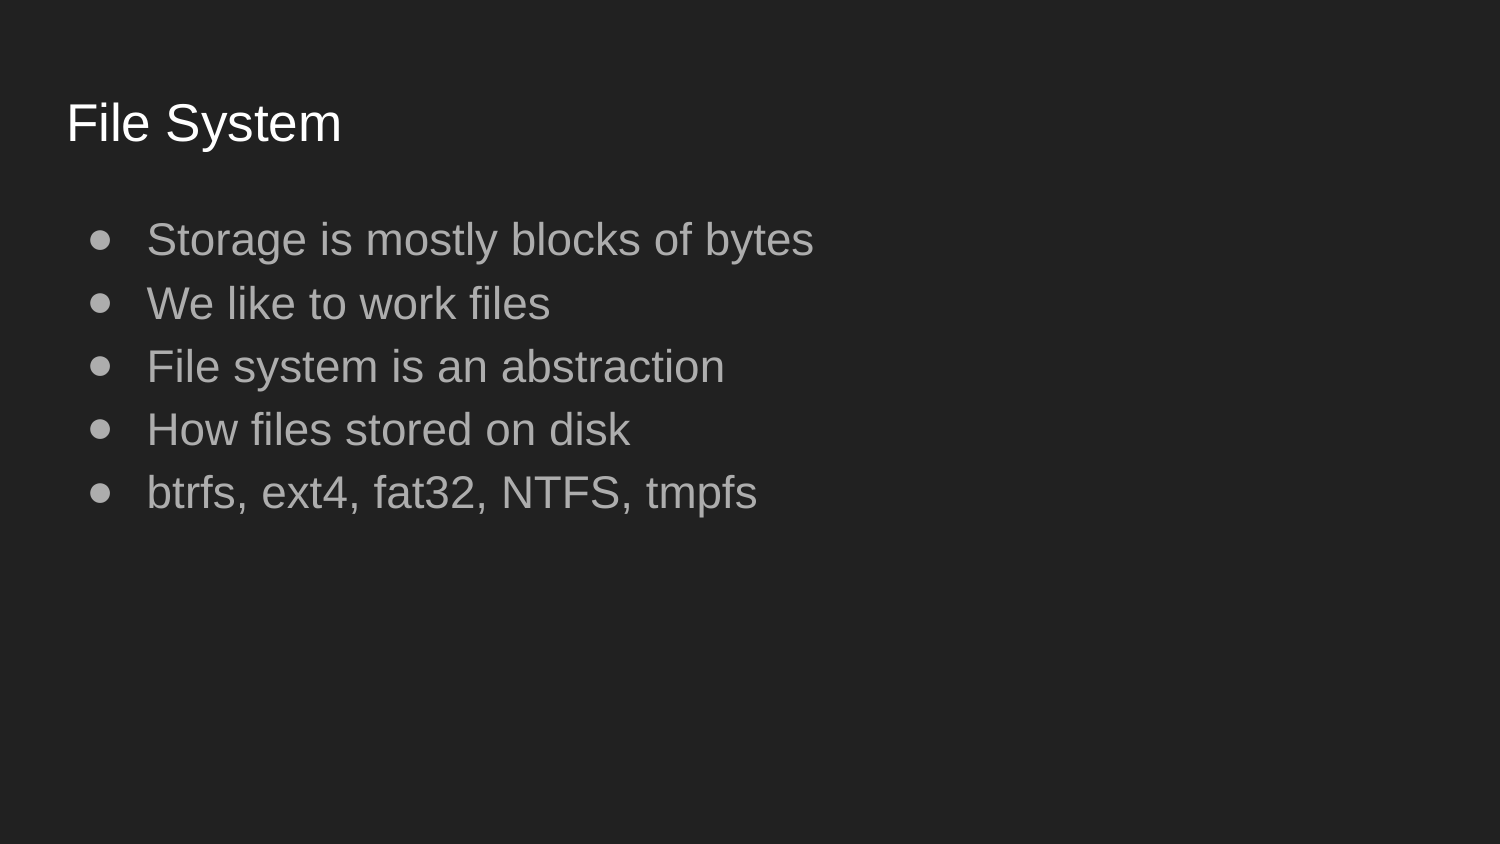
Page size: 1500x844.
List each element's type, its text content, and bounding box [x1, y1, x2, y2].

title File System [51, 72, 1449, 167]
list Storage is mostly blocks of bytes We like to work files File system is an abstraction How files stored on disk btrfs, ext4, fat32, NTFS, tmpfs [56, 186, 992, 570]
